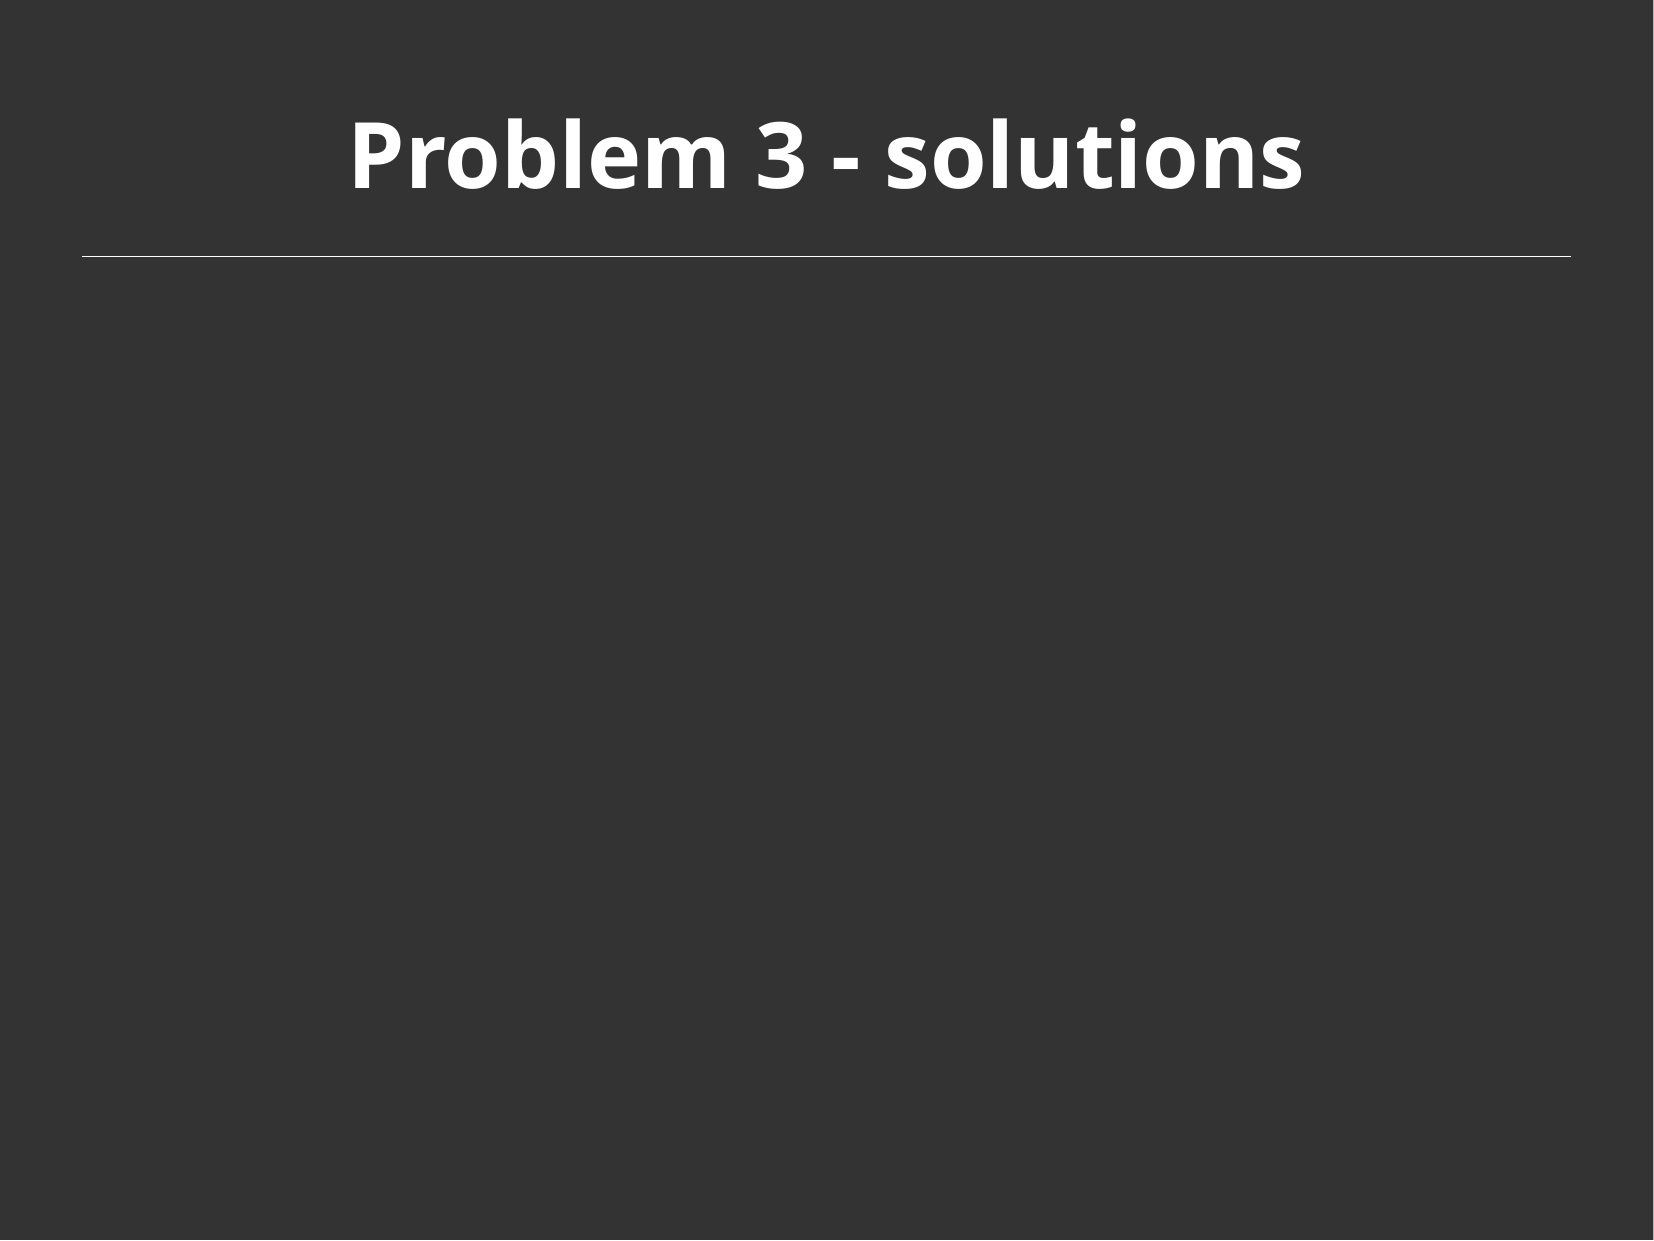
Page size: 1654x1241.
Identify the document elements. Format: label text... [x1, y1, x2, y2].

title Problem 3 - solutions [82, 49, 1571, 257]
